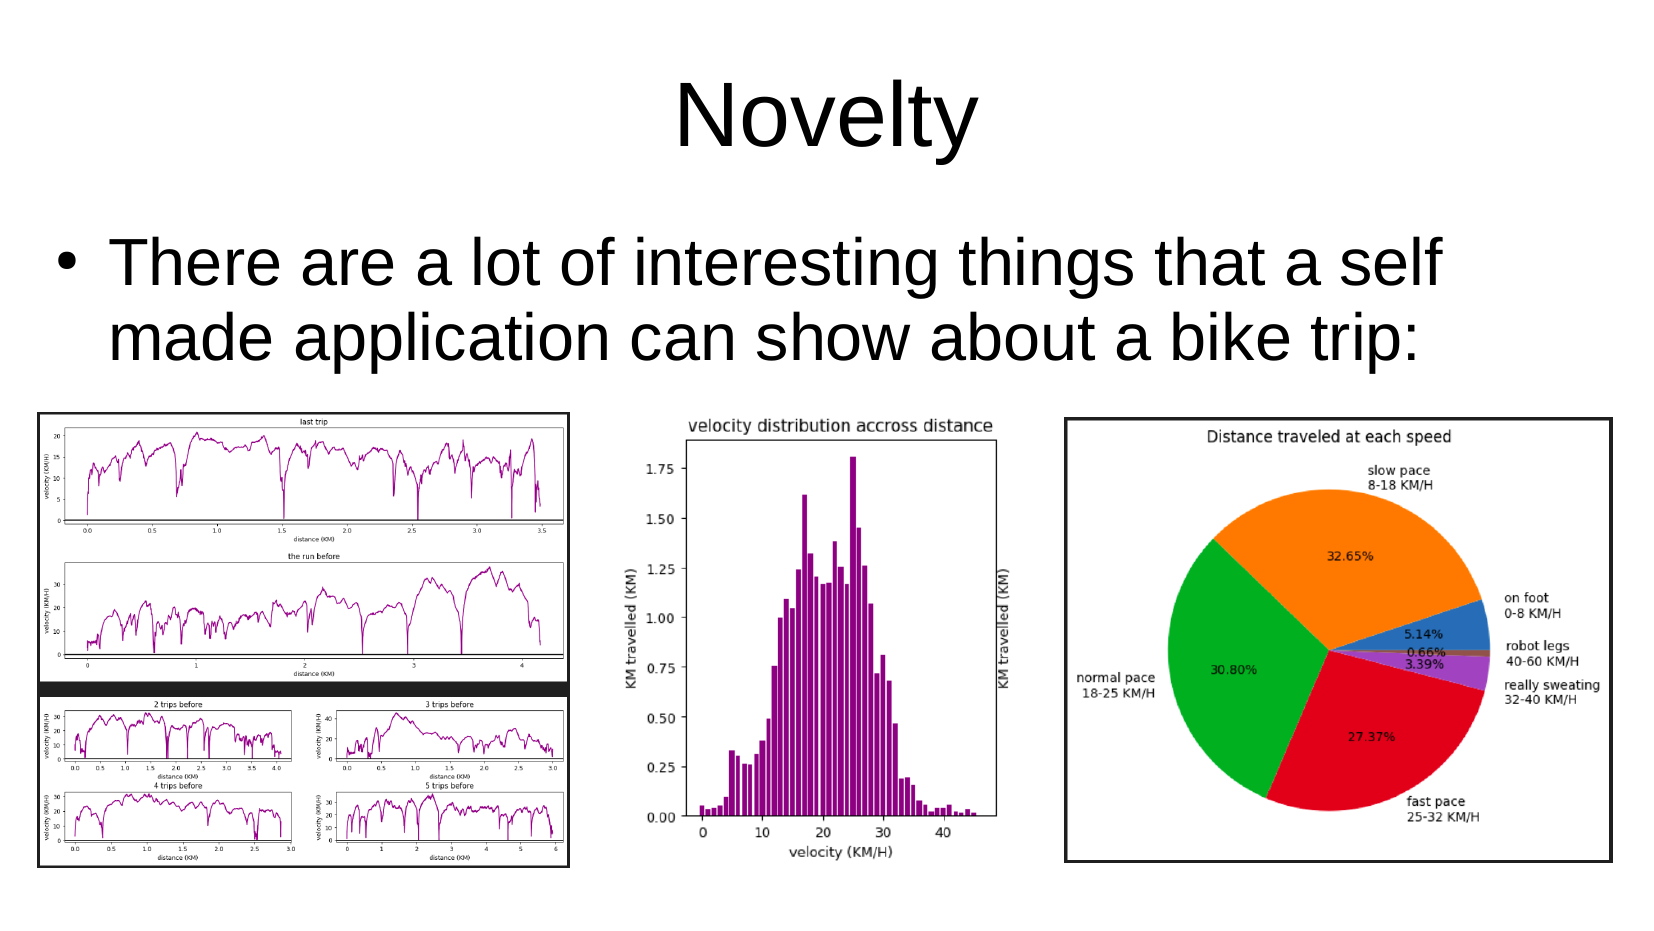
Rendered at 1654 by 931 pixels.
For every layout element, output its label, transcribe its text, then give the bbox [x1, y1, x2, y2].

picture [1064, 417, 1613, 863]
picture [37, 412, 570, 868]
list There are a lot of interesting things that a self made application can show about a bike trip: [37, 225, 1613, 765]
title Novelty [82, 37, 1571, 193]
picture [621, 412, 1013, 863]
